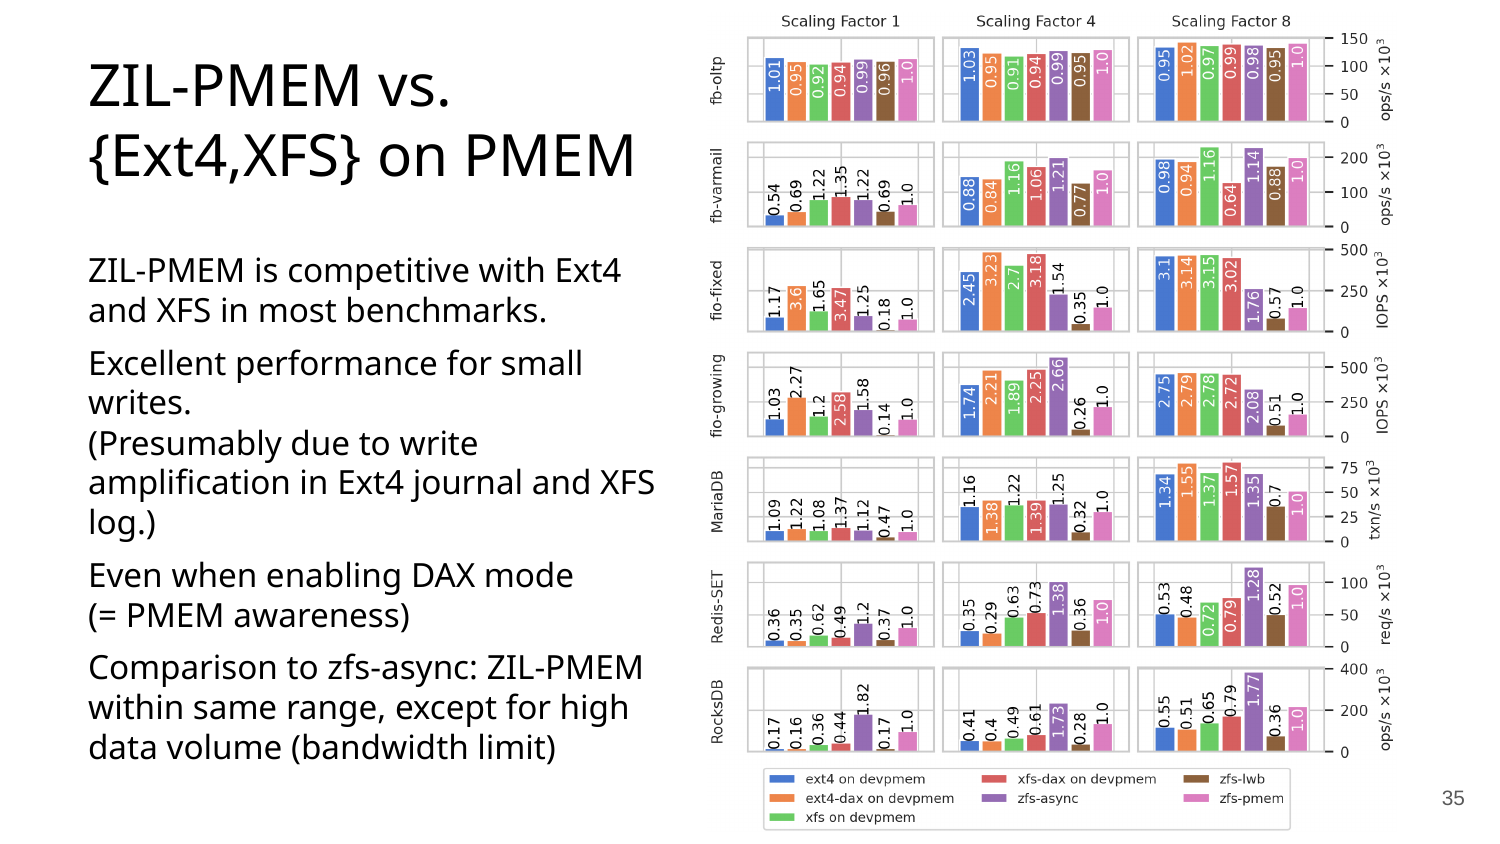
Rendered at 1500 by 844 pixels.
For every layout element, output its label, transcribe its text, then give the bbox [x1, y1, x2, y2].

title ZIL-PMEM vs. {Ext4,XFS} on PMEM [73, 33, 707, 165]
text_box ZIL-PMEM is competitive with Ext4 and XFS in most benchmarks. Excellent performance for small writes. (Presumably due to write amplification in Ext4 journal and XFS log.) Even when enabling DAX mode (= PMEM awareness) Comparison to zfs-async: ZIL-PMEM within same range, except for high data volume (bandwidth limit) [73, 234, 688, 710]
slide_number <number> [1397, 764, 1480, 830]
picture [707, 12, 1397, 832]
